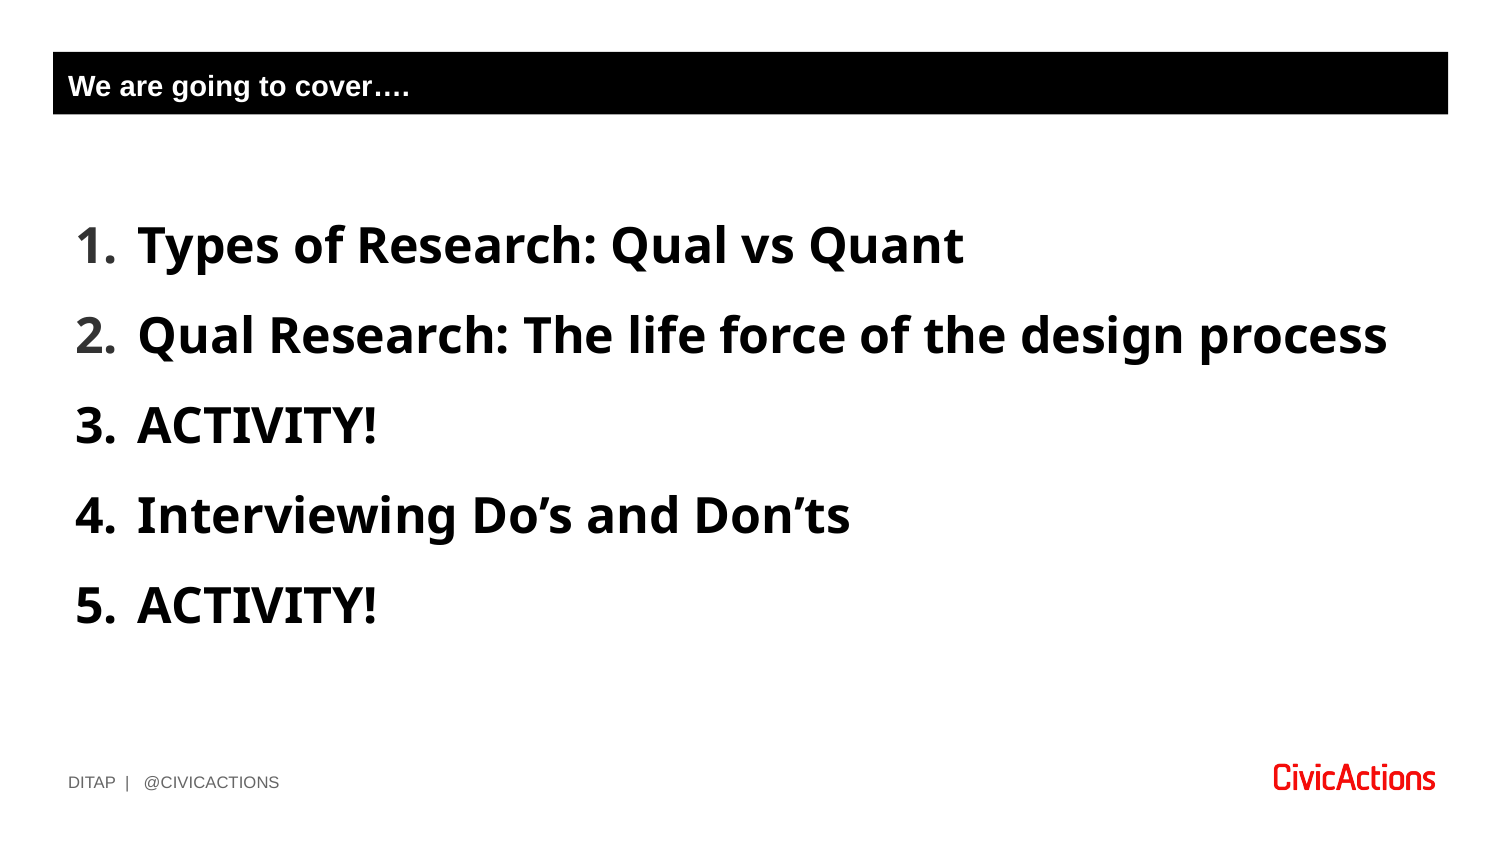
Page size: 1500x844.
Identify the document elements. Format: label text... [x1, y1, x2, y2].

list Types of Research: Qual vs Quant Qual Research: The life force of the design process ACTIVITY! Interviewing Do’s and Don’ts ACTIVITY! [53, 173, 1449, 735]
title We are going to cover…. [53, 51, 1449, 115]
picture [1271, 758, 1438, 795]
